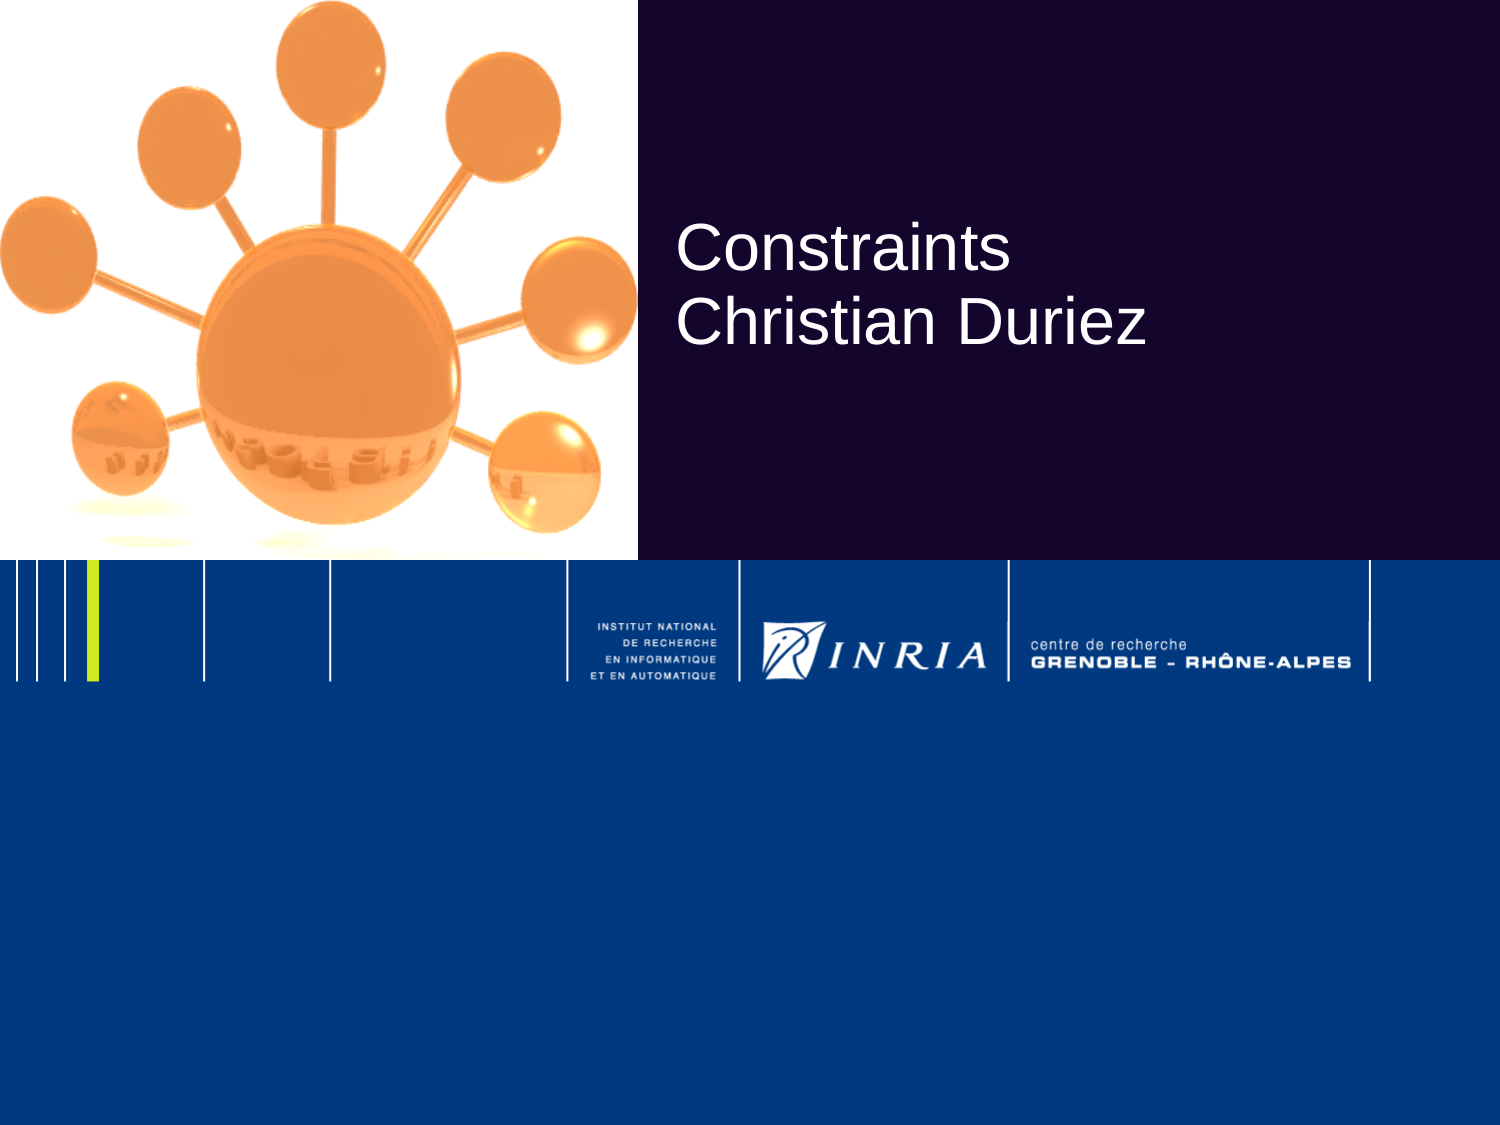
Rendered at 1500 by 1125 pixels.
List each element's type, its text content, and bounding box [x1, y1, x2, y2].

title Constraints Christian Duriez [675, 41, 1426, 528]
picture [0, 0, 1500, 1125]
